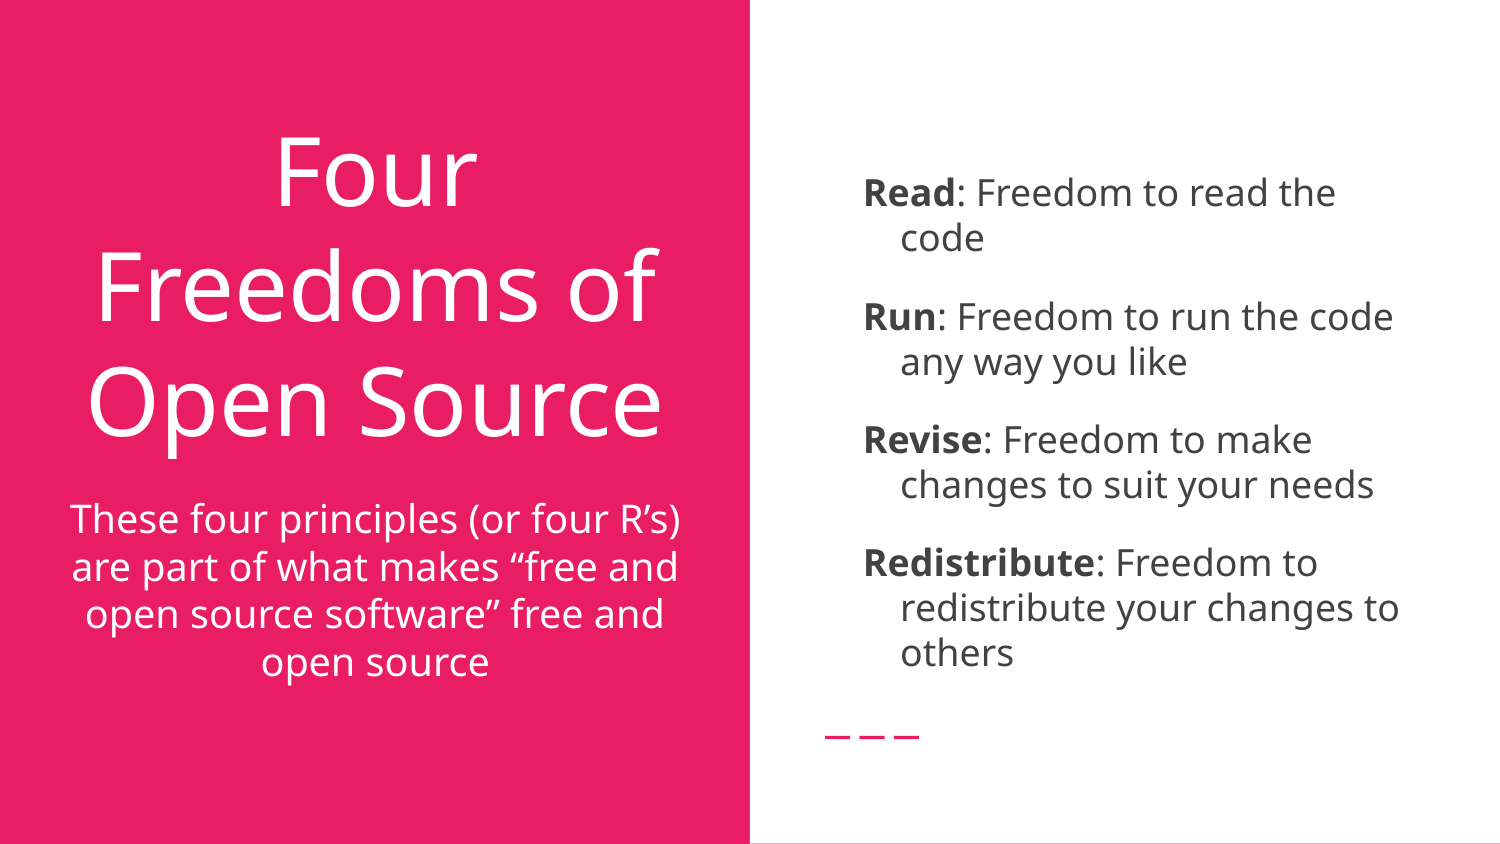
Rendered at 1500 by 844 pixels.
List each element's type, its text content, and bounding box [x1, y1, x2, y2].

title Four Freedoms of Open Source [43, 176, 708, 471]
list Read: Freedom to read the code Run: Freedom to run the code any way you like Revise: Freedom to make changes to suit your needs Redistribute: Freedom to redistribute your changes to others [810, 118, 1440, 725]
subtitle These four principles (or four R’s) are part of what makes “free and open source software” free and open source [43, 479, 708, 700]
